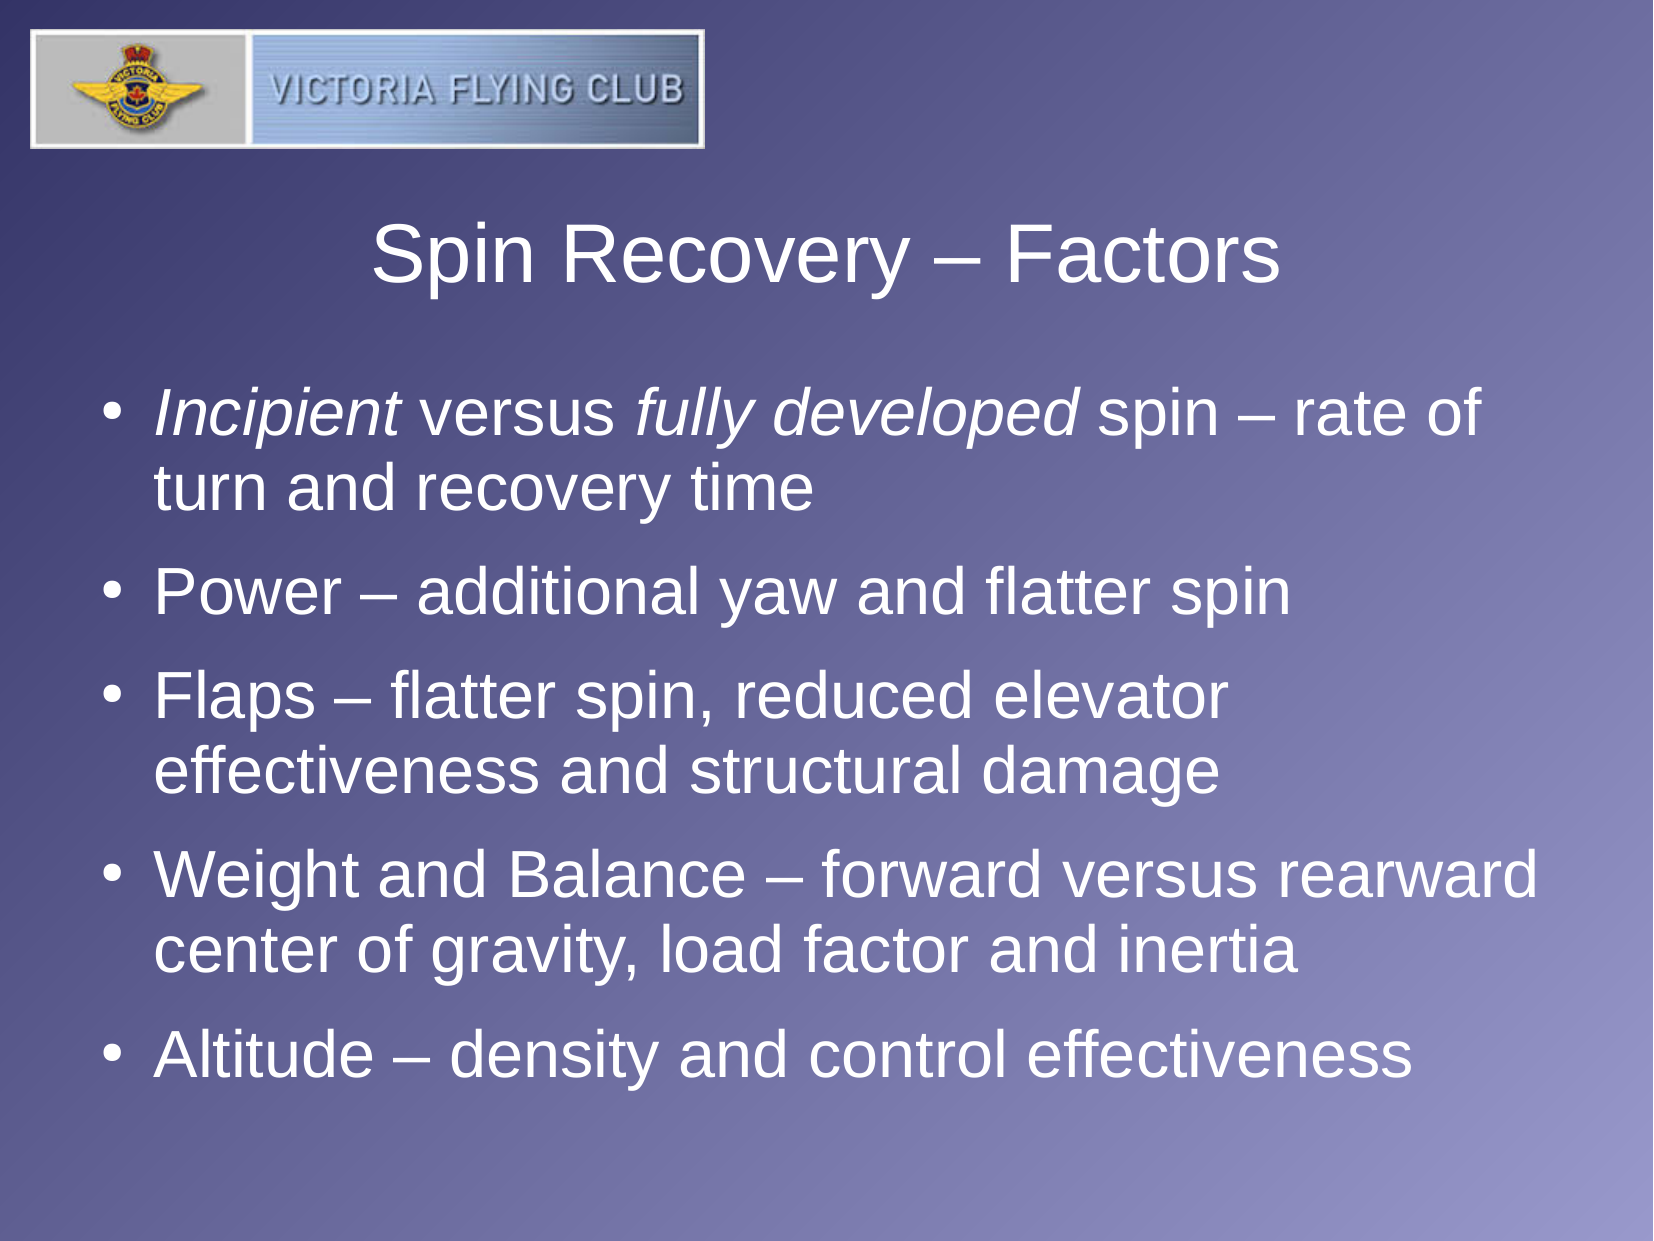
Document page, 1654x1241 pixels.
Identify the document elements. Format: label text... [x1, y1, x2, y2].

list Incipient versus fully developed spin – rate of turn and recovery time Power – additional yaw and flatter spin Flaps – flatter spin, reduced elevator effectiveness and structural damage Weight and Balance – forward versus rearward center of gravity, load factor and inertia Altitude – density and control effectiveness [82, 375, 1571, 1095]
title Spin Recovery – Factors [82, 150, 1571, 358]
picture [30, 29, 705, 149]
